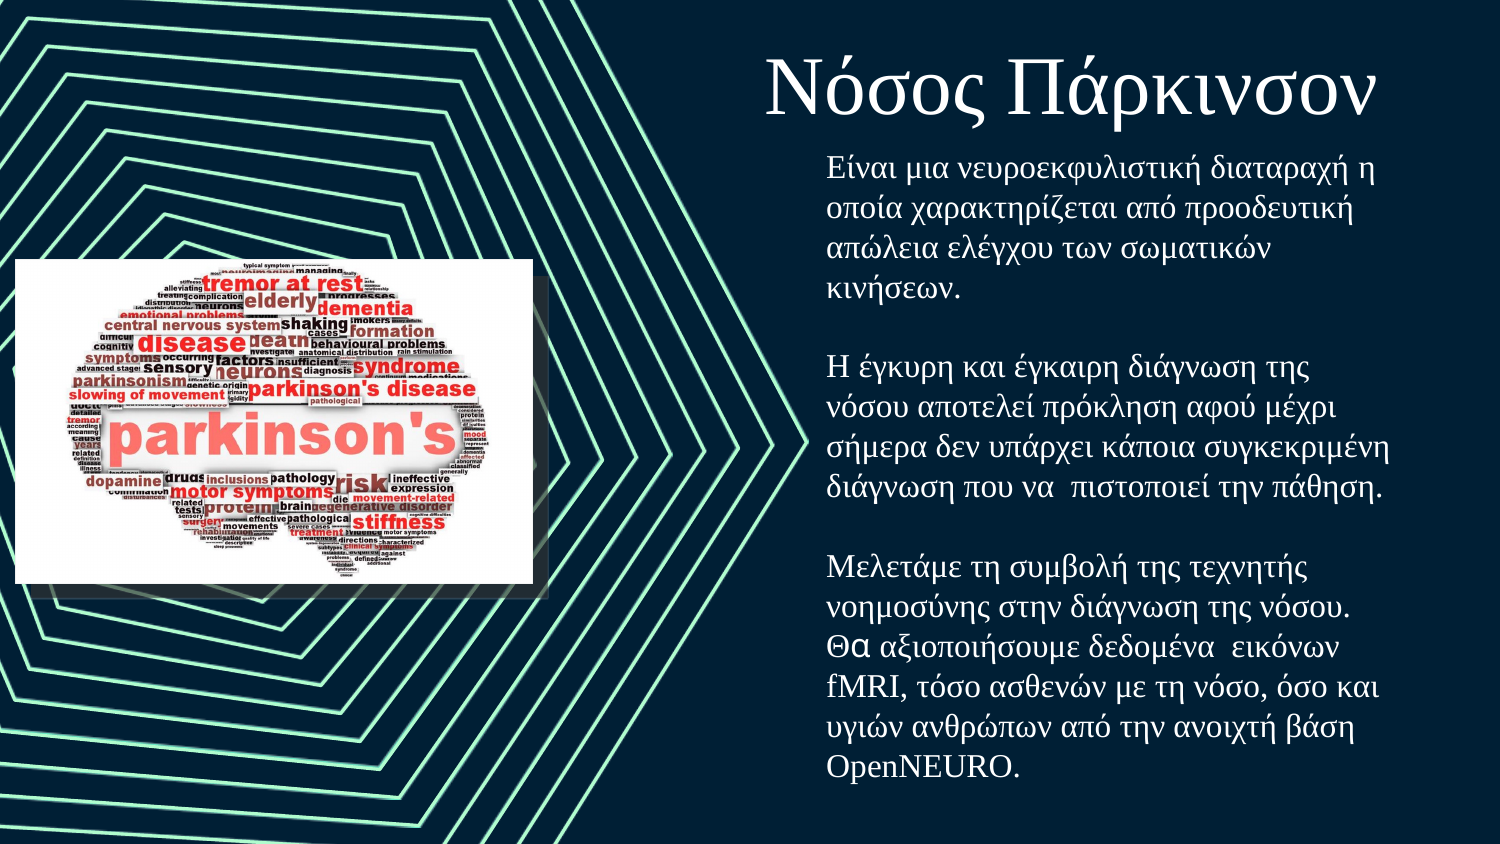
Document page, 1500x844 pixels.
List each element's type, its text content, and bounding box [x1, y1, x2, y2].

subtitle Είναι μια νευροεκφυλιστική διαταραχή η οποία χαρακτηρίζεται από προοδευτική απώλεια ελέγχου των σωματικών κινήσεων. Η έγκυρη και έγκαιρη διάγνωση της νόσου αποτελεί πρόκληση αφού μέχρι σήμερα δεν υπάρχει κάποια συγκεκριμένη διάγνωση που να πιστοποιεί την πάθηση. Μελετάμε τη συμβολή της τεχνητής νοημοσύνης στην διάγνωση της νόσου. Θα αξιοποιήσουμε δεδομένα εικόνων fMRI, τόσο ασθενών με τη νόσο, όσο και υγιών ανθρώπων από την ανοιχτή βάση OpenNEURO. [811, 130, 1415, 819]
picture [15, 260, 533, 584]
title Νόσος Πάρκινσον [749, 0, 1445, 178]
